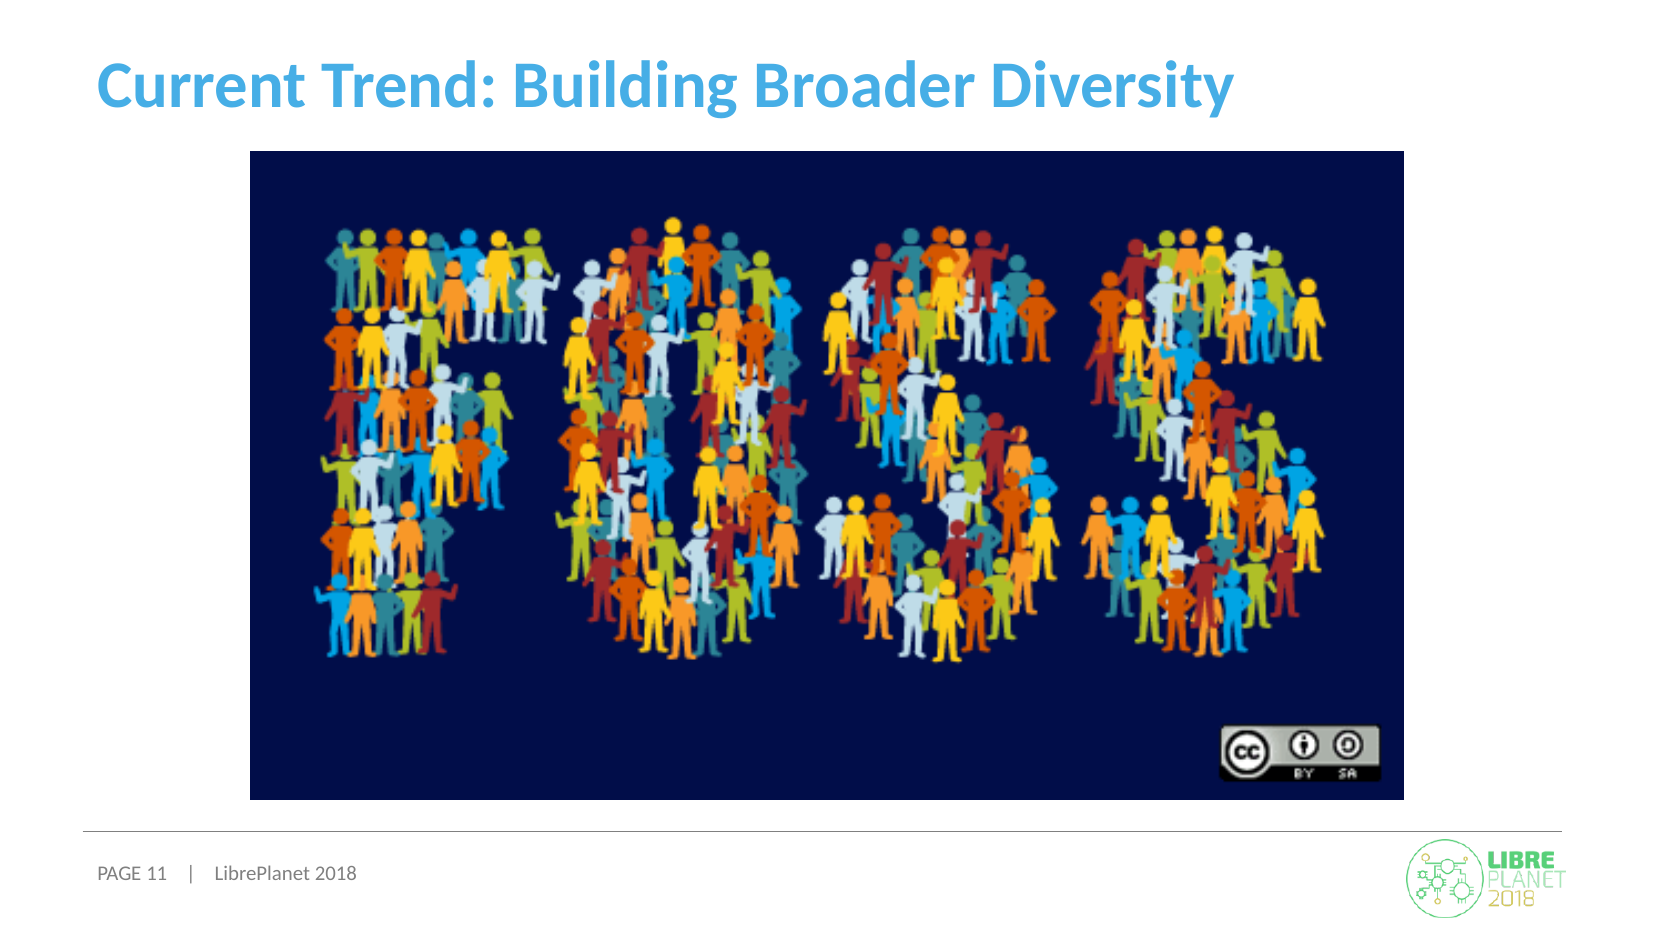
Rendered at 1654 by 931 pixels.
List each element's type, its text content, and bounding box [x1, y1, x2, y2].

picture [1406, 839, 1566, 918]
picture [250, 151, 1404, 800]
text_box Current Trend: Building Broader Diversity [82, 37, 1571, 125]
